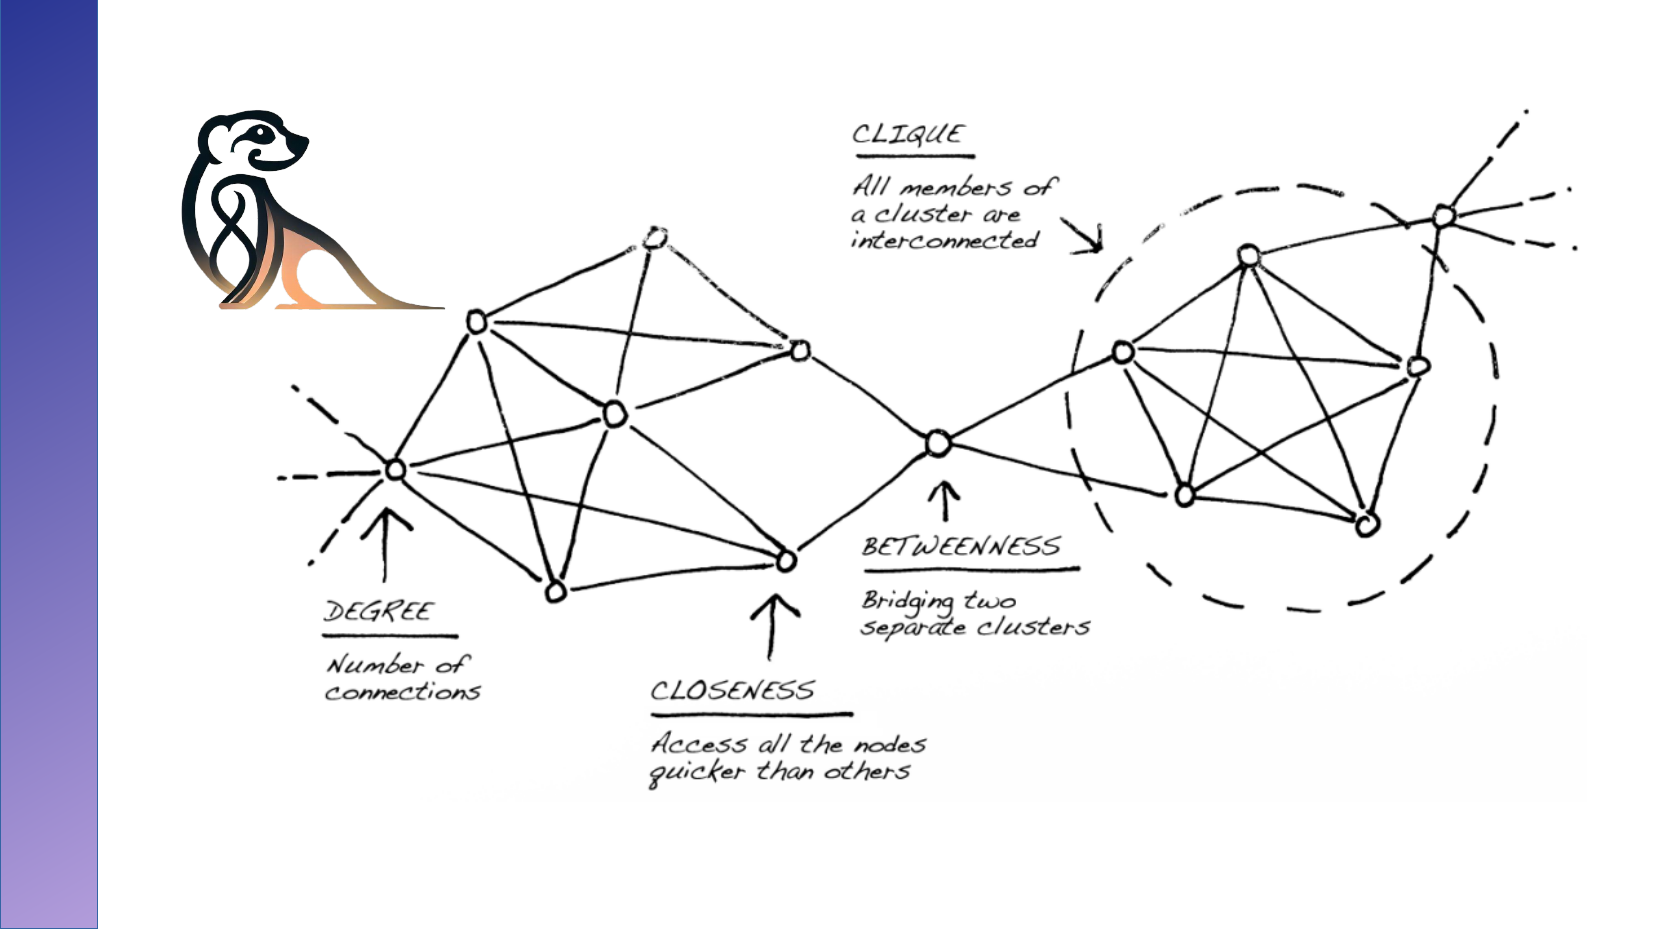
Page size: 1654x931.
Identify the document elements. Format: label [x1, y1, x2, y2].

picture [97, 0, 1587, 831]
text_box [0, 0, 98, 929]
